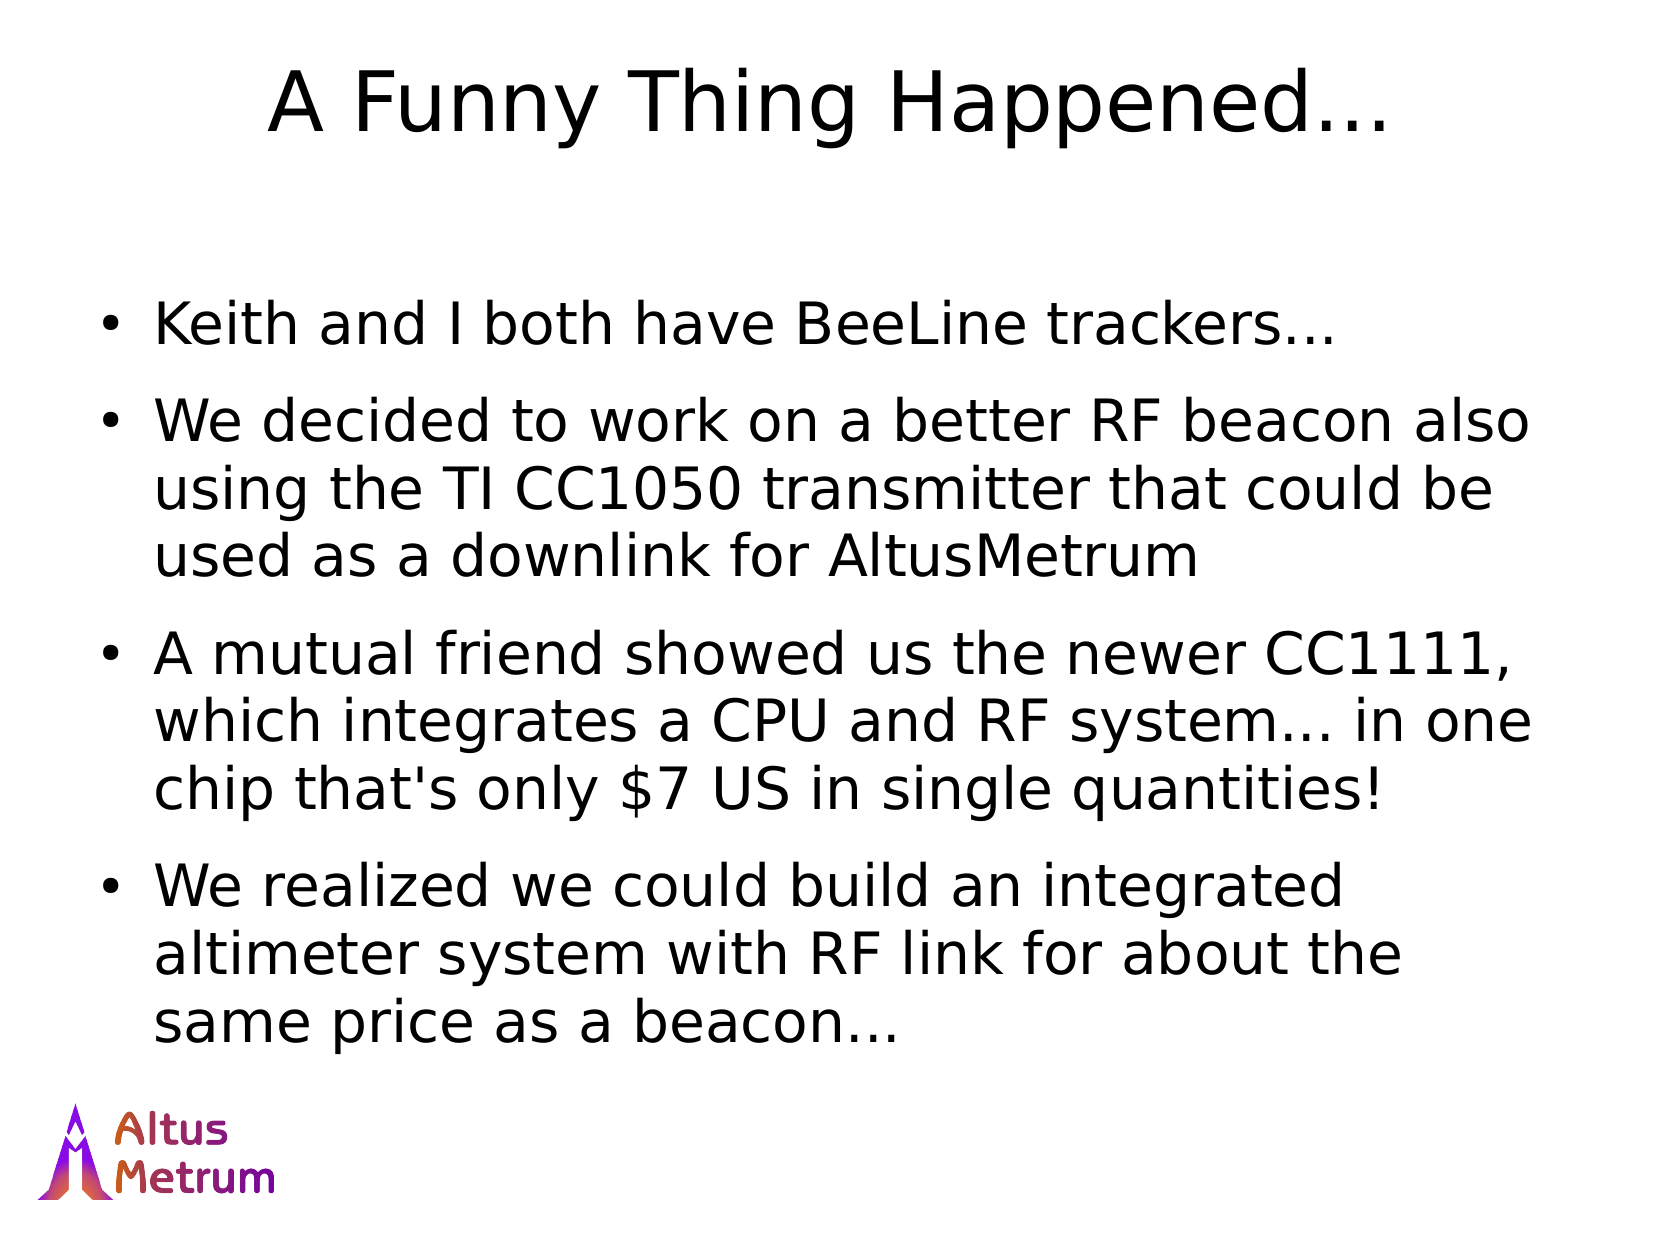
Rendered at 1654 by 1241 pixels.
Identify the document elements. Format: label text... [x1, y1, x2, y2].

picture [37, 1103, 274, 1200]
list Keith and I both have BeeLine trackers... We decided to work on a better RF beacon also using the TI CC1050 transmitter that could be used as a downlink for AltusMetrum A mutual friend showed us the newer CC1111, which integrates a CPU and RF system... in one chip that's only $7 US in single quantities! We realized we could build an integrated altimeter system with RF link for about the same price as a beacon... [82, 290, 1571, 1127]
title A Funny Thing Happened... [86, 17, 1576, 188]
